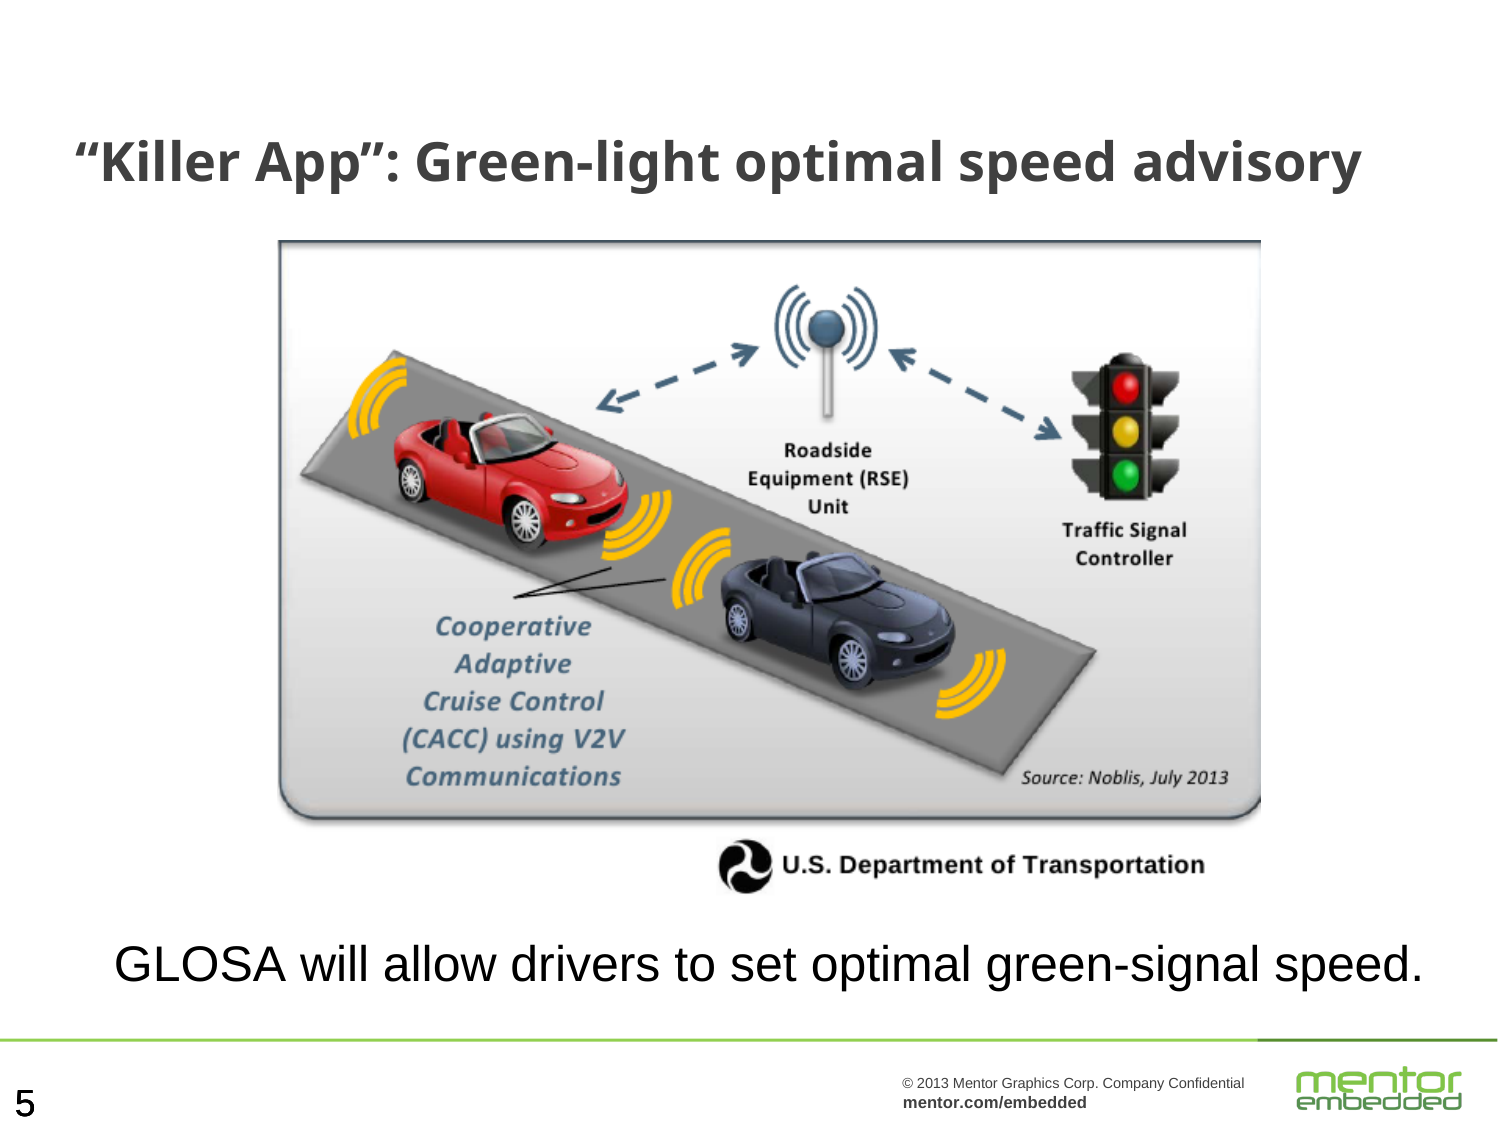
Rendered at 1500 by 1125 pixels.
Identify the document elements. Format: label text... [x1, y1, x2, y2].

text_box GLOSA will allow drivers to set optimal green-signal speed. [99, 930, 1452, 1001]
picture [1292, 1062, 1464, 1114]
title “Killer App”: Green-light optimal speed advisory [0, 55, 1500, 201]
picture [277, 240, 1261, 901]
